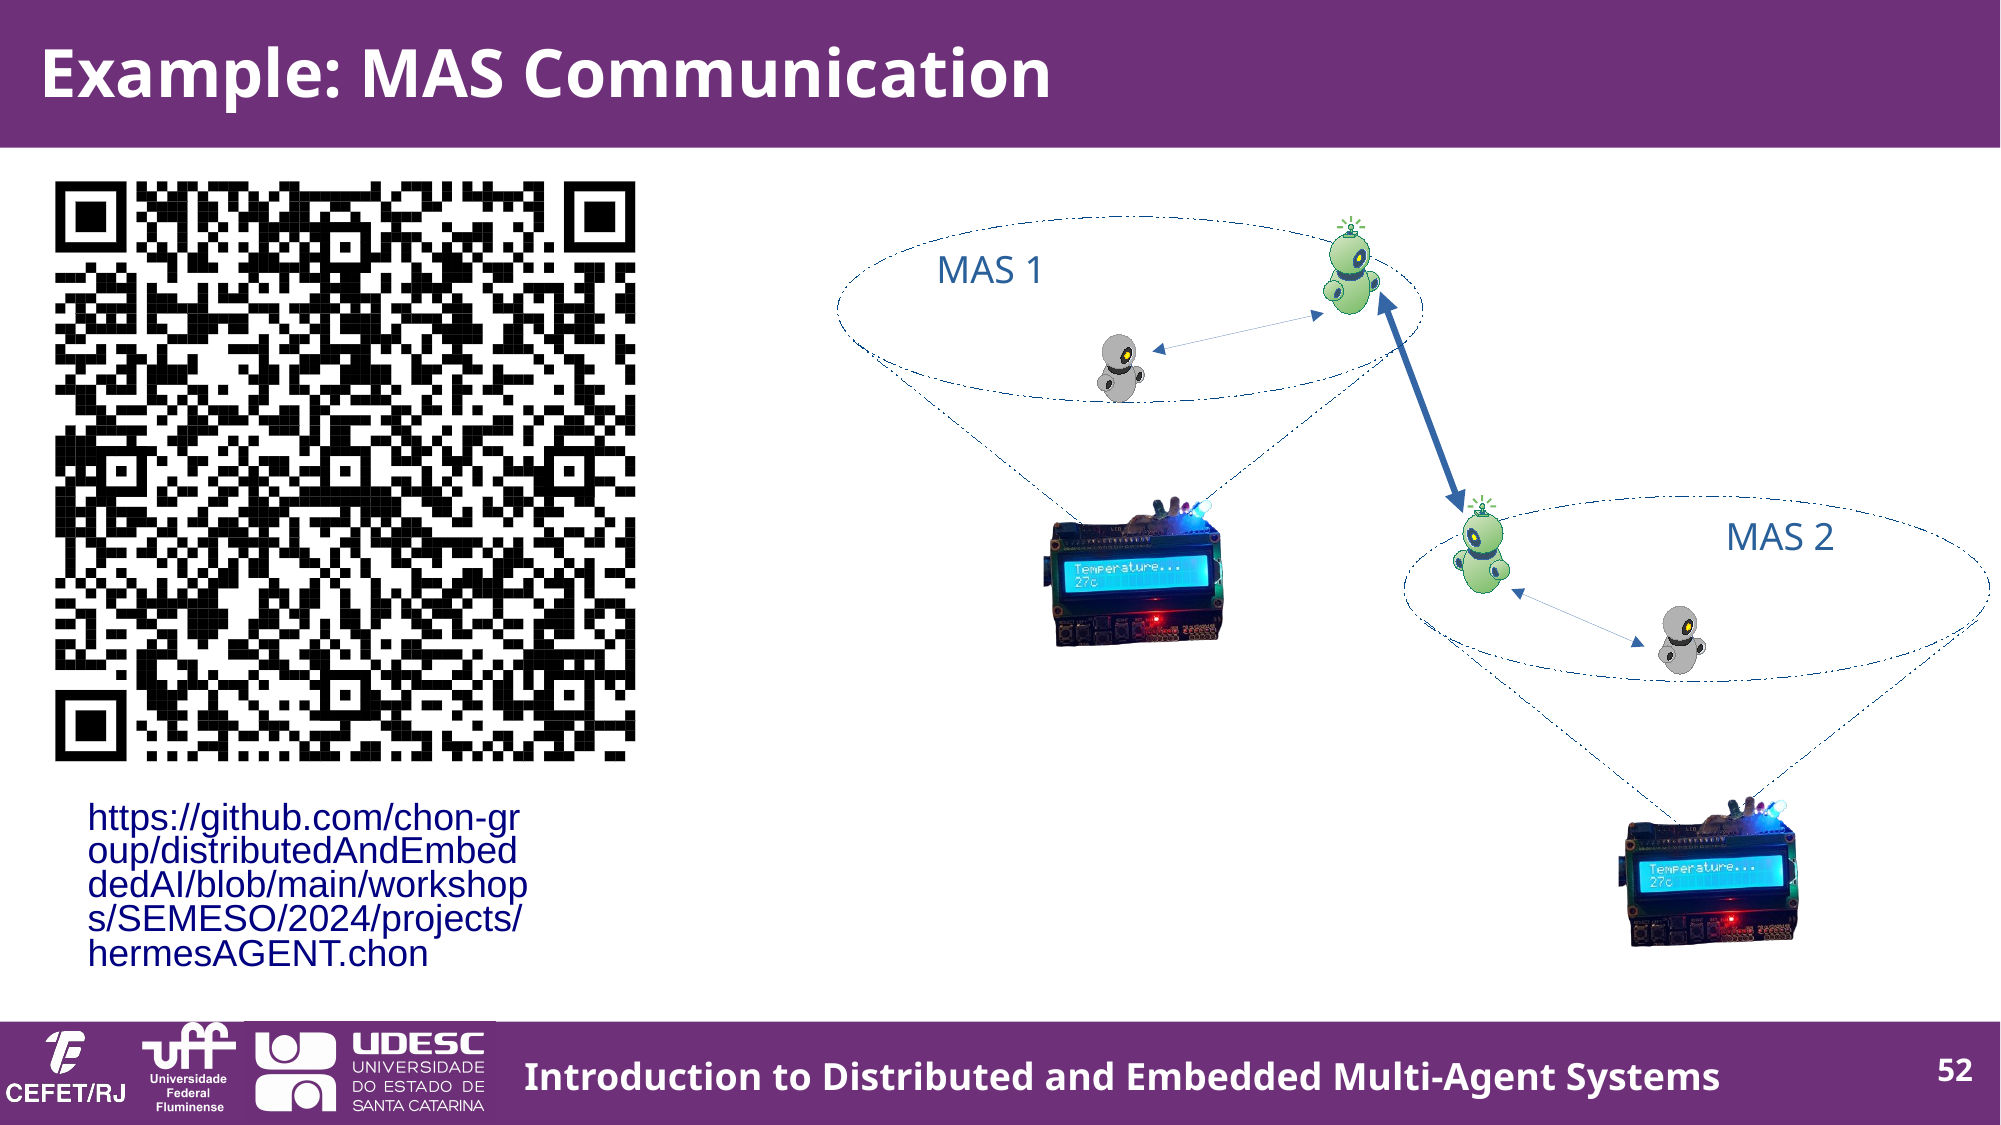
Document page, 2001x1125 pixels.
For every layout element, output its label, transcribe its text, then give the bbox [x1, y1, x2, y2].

text_box [1097, 334, 1145, 403]
text_box [1341, 218, 1347, 225]
picture [244, 1021, 496, 1123]
picture [25, 151, 665, 791]
text_box https://github.com/chon-group/distributedAndEmbeddedAI/blob/main/workshops/SEMESO/2024/projects/hermesAGENT.chon [72, 791, 546, 1002]
text_box MAS 2 [1656, 505, 1905, 566]
picture [141, 1021, 237, 1117]
text_box [1355, 218, 1361, 225]
picture [6, 1009, 125, 1125]
text_box [1453, 511, 1510, 594]
text_box [1658, 606, 1706, 675]
text_box MAS 1 [867, 238, 1115, 298]
text_box [1479, 503, 1485, 514]
text_box [1323, 224, 1380, 315]
picture [1043, 485, 1230, 671]
text_box Example: MAS Communication [25, 23, 1999, 119]
picture [1618, 785, 1805, 971]
